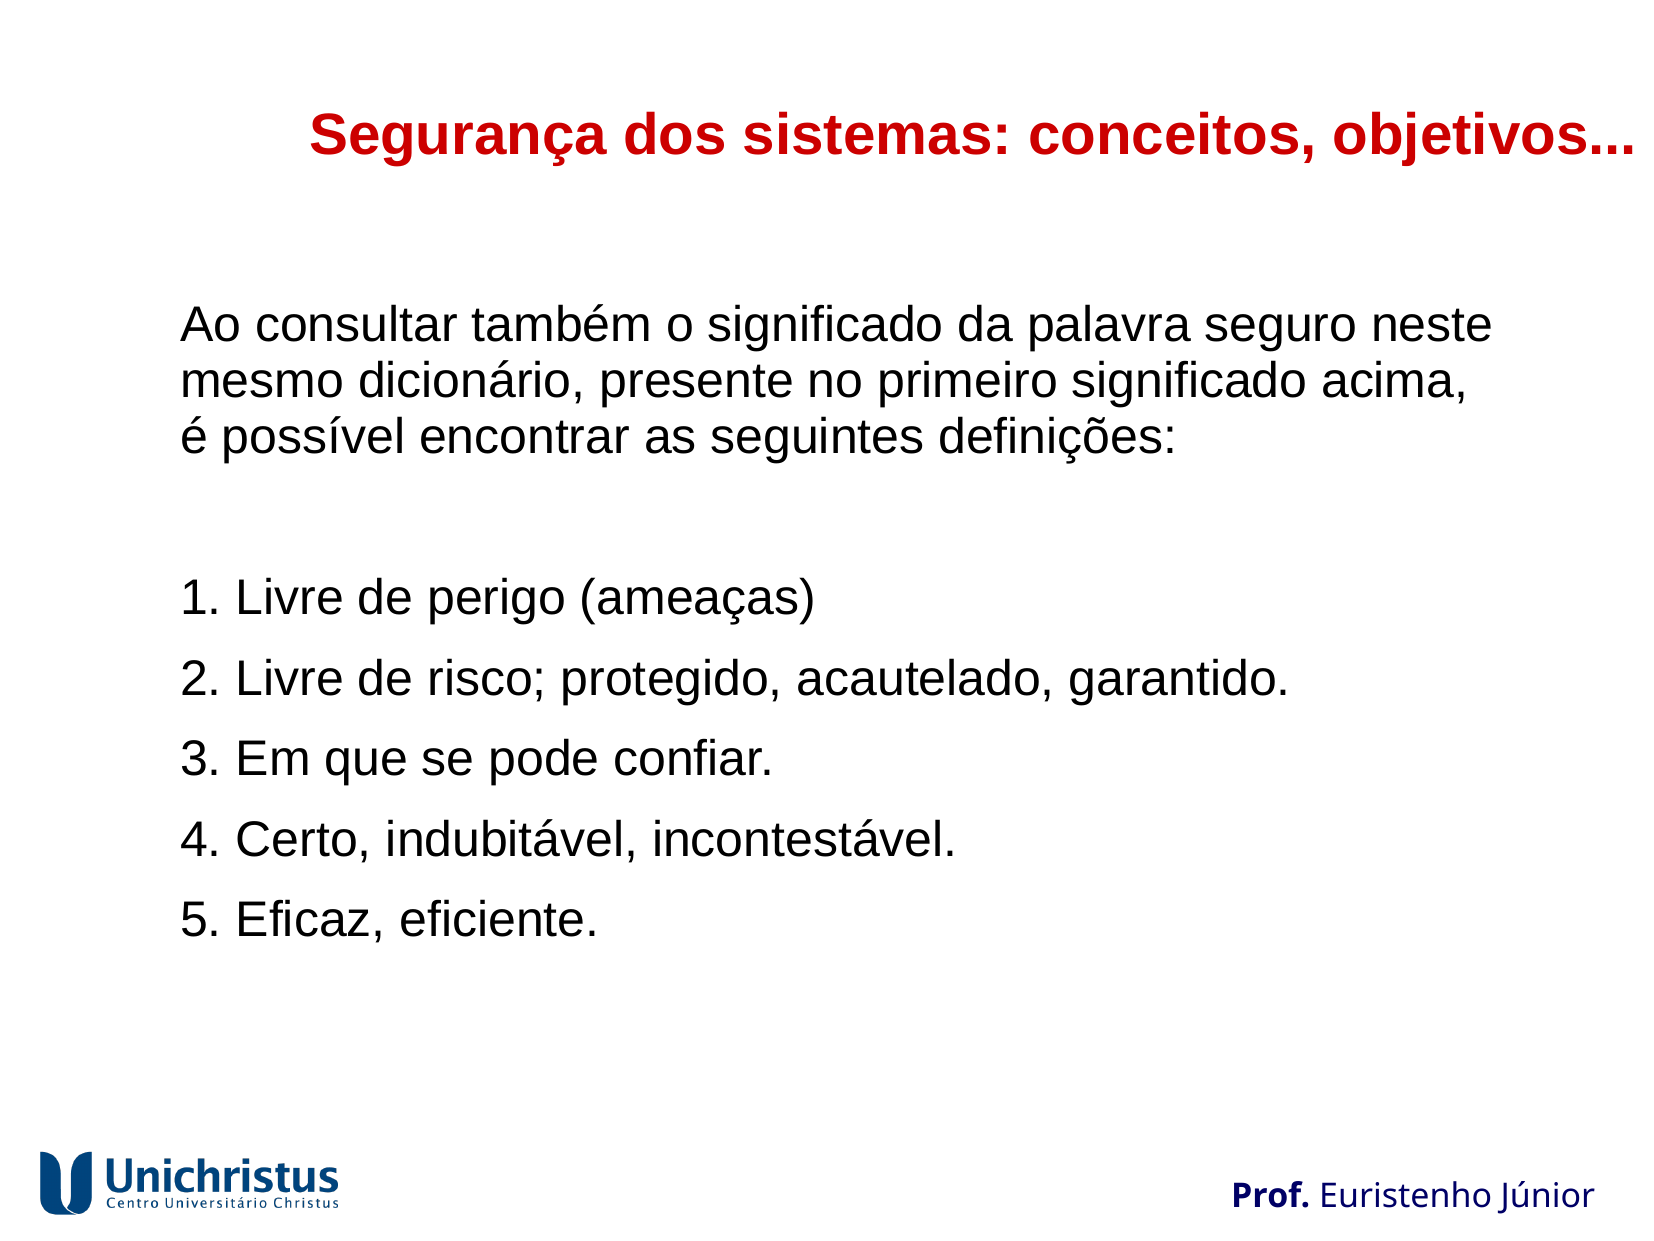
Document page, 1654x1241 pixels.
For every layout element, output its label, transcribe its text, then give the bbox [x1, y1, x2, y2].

text_box Ao consultar também o significado da palavra seguro neste mesmo dicionário, presente no primeiro significado acima, é possível encontrar as seguintes definições: 1. Livre de perigo (ameaças) 2. Livre de risco; protegido, acautelado, garantido. 3. Em que se pode confiar. 4. Certo, indubitável, incontestável. 5. Eficaz, eficiente. [165, 289, 1512, 955]
text_box Prof. Euristenho Júnior [1216, 1163, 1654, 1224]
text_box Segurança dos sistemas: conceitos, objetivos... [294, 94, 1654, 175]
picture [35, 1148, 343, 1217]
